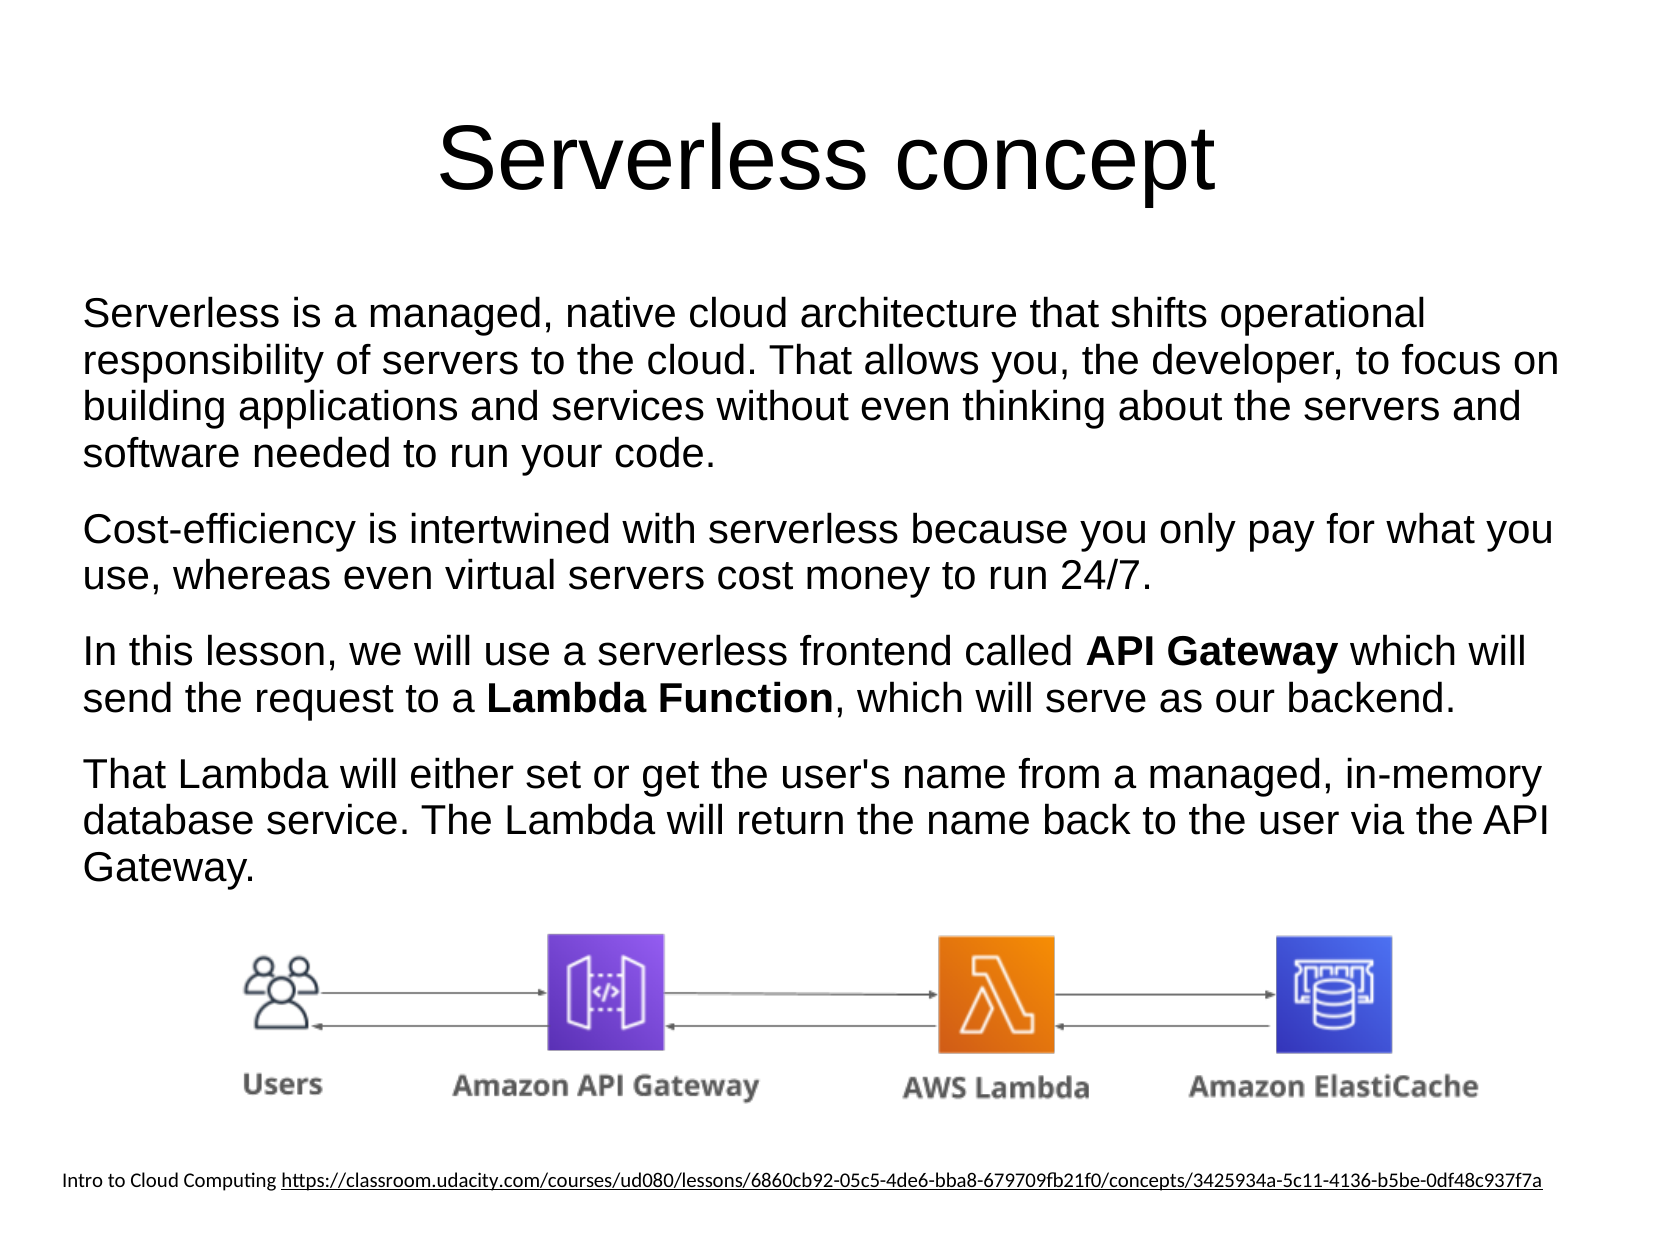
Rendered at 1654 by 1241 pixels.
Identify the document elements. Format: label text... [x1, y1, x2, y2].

title Serverless concept [82, 49, 1571, 257]
list Serverless is a managed, native cloud architecture that shifts operational responsibility of servers to the cloud. That allows you, the developer, to focus on building applications and services without even thinking about the servers and software needed to run your code. Cost-efficiency is intertwined with serverless because you only pay for what you use, whereas even virtual servers cost money to run 24/7. In this lesson, we will use a serverless frontend called API Gateway which will send the request to a Lambda Function, which will serve as our backend. That Lambda will either set or get the user's name from a managed, in-memory database service. The Lambda will return the name back to the user via the API Gateway. [82, 290, 1571, 1010]
text_box Intro to Cloud Computing https://classroom.udacity.com/courses/ud080/lessons/6860cb92-05c5-4de6-bba8-679709fb21f0/concepts/3425934a-5c11-4136-b5be-0df48c937f7a [47, 1164, 1620, 1241]
picture [160, 903, 1494, 1115]
